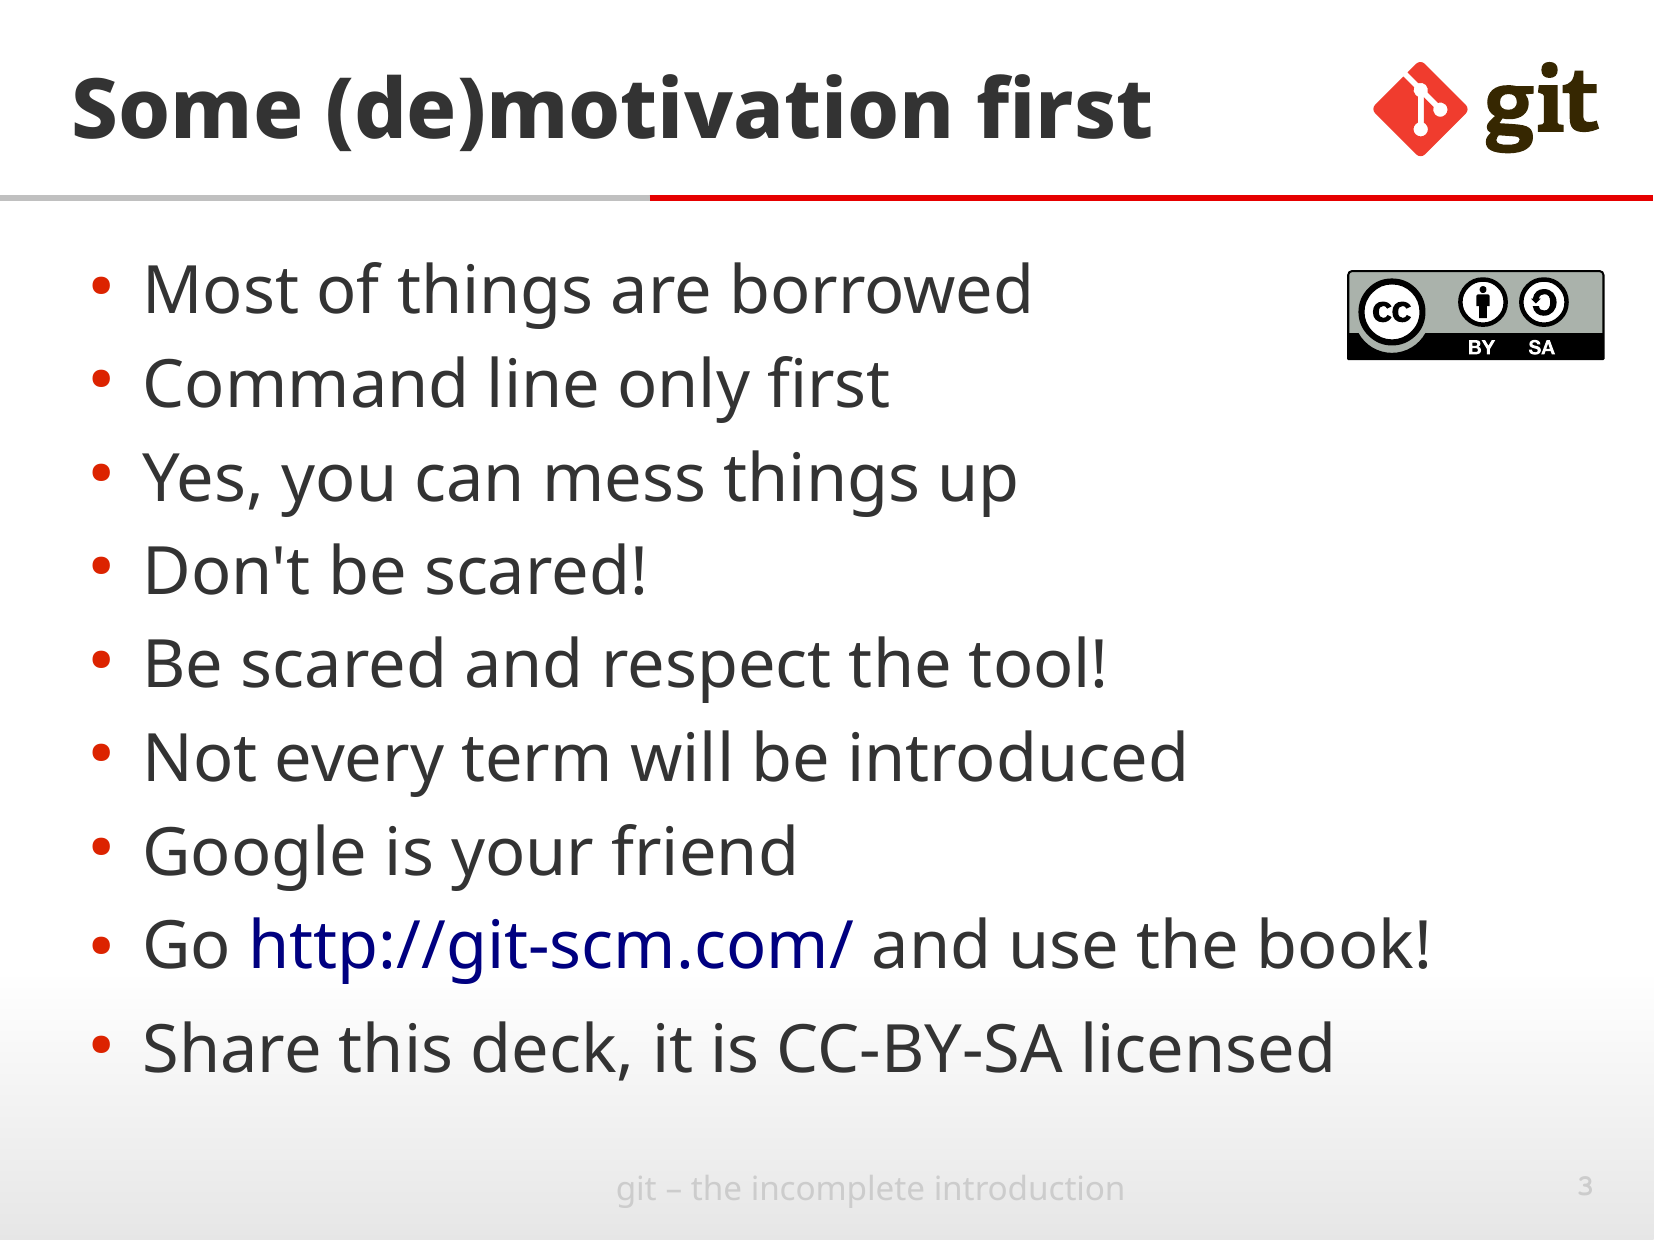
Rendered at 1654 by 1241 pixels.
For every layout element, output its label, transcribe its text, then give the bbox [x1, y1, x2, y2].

picture [1347, 270, 1605, 361]
text_box [579, 676, 1618, 1197]
list Most of things are borrowed Command line only first Yes, you can mess things up Don't be scared! Be scared and respect the tool! Not every term will be introduced Google is your friend Go http://git-scm.com/ and use the book! Share this deck, it is CC-BY-SA licensed [56, 239, 1595, 1134]
title Some (de)motivation first [56, 36, 1546, 175]
